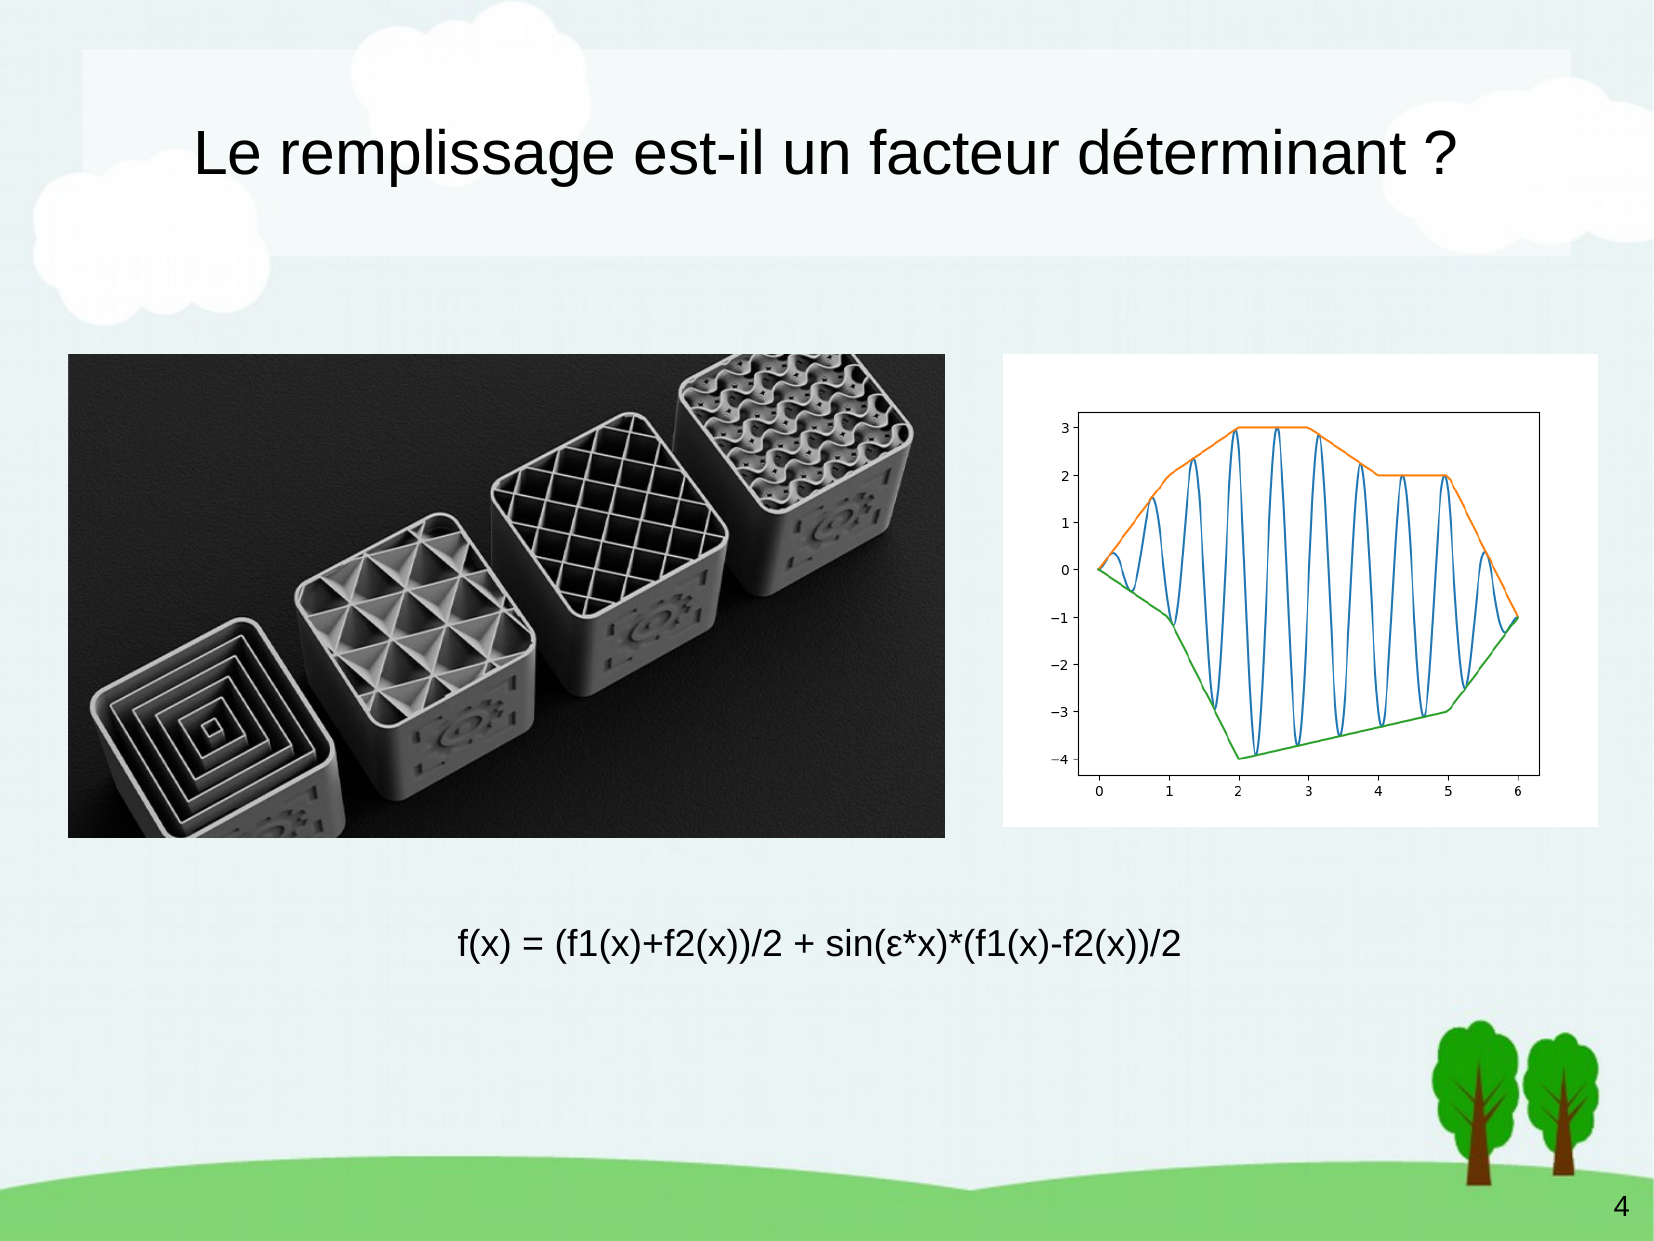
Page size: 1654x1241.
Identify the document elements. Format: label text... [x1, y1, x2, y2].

picture [0, 0, 1654, 1241]
title Le remplissage est-il un facteur déterminant ? [82, 49, 1571, 257]
text_box f(x) = (f1(x)+f2(x))/2 + sin(ε*x)*(f1(x)-f2(x))/2 [442, 915, 1241, 975]
